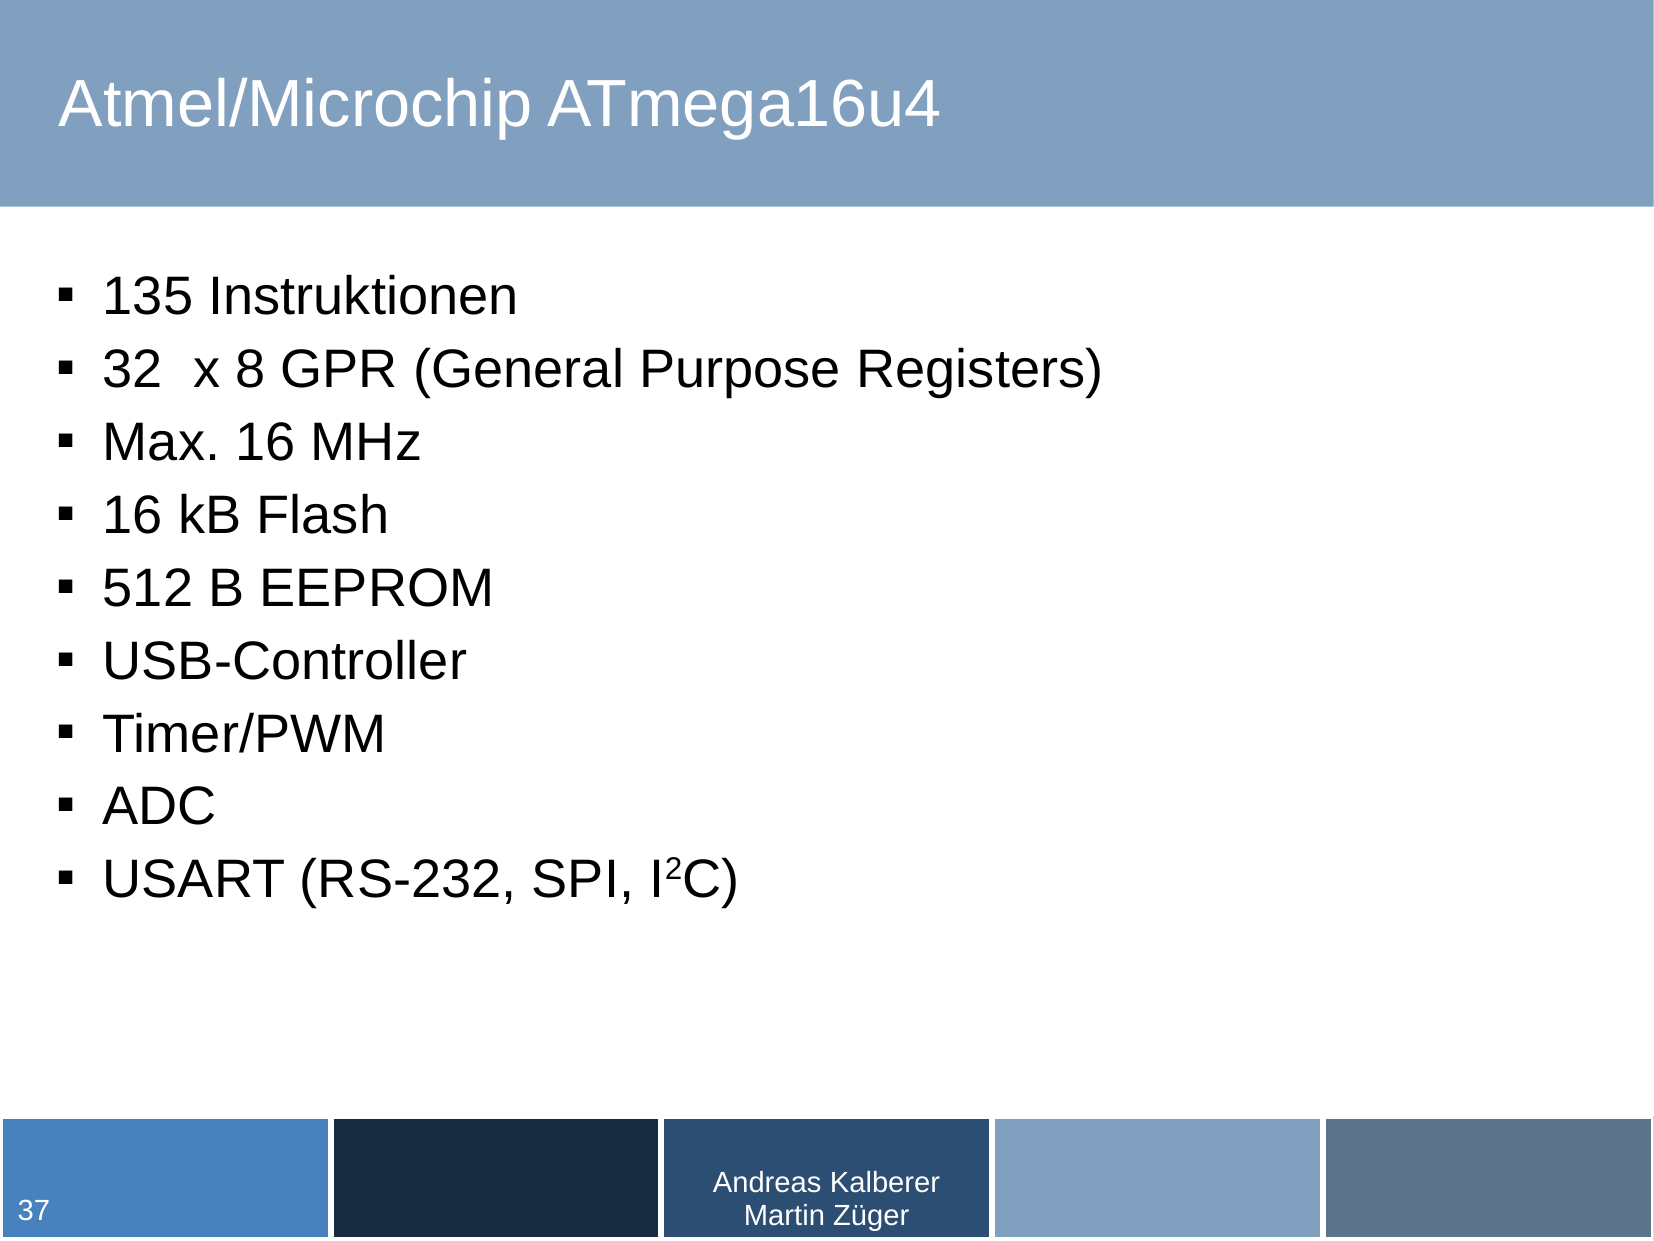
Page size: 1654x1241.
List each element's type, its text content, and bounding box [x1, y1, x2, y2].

title Atmel/Microchip ATmega16u4 [59, 29, 1595, 178]
list 135 Instruktionen 32 x 8 GPR (General Purpose Registers) Max. 16 MHz 16 kB Flash 512 B EEPROM USB-Controller Timer/PWM ADC USART (RS-232, SPI, I2C) [59, 265, 1595, 986]
